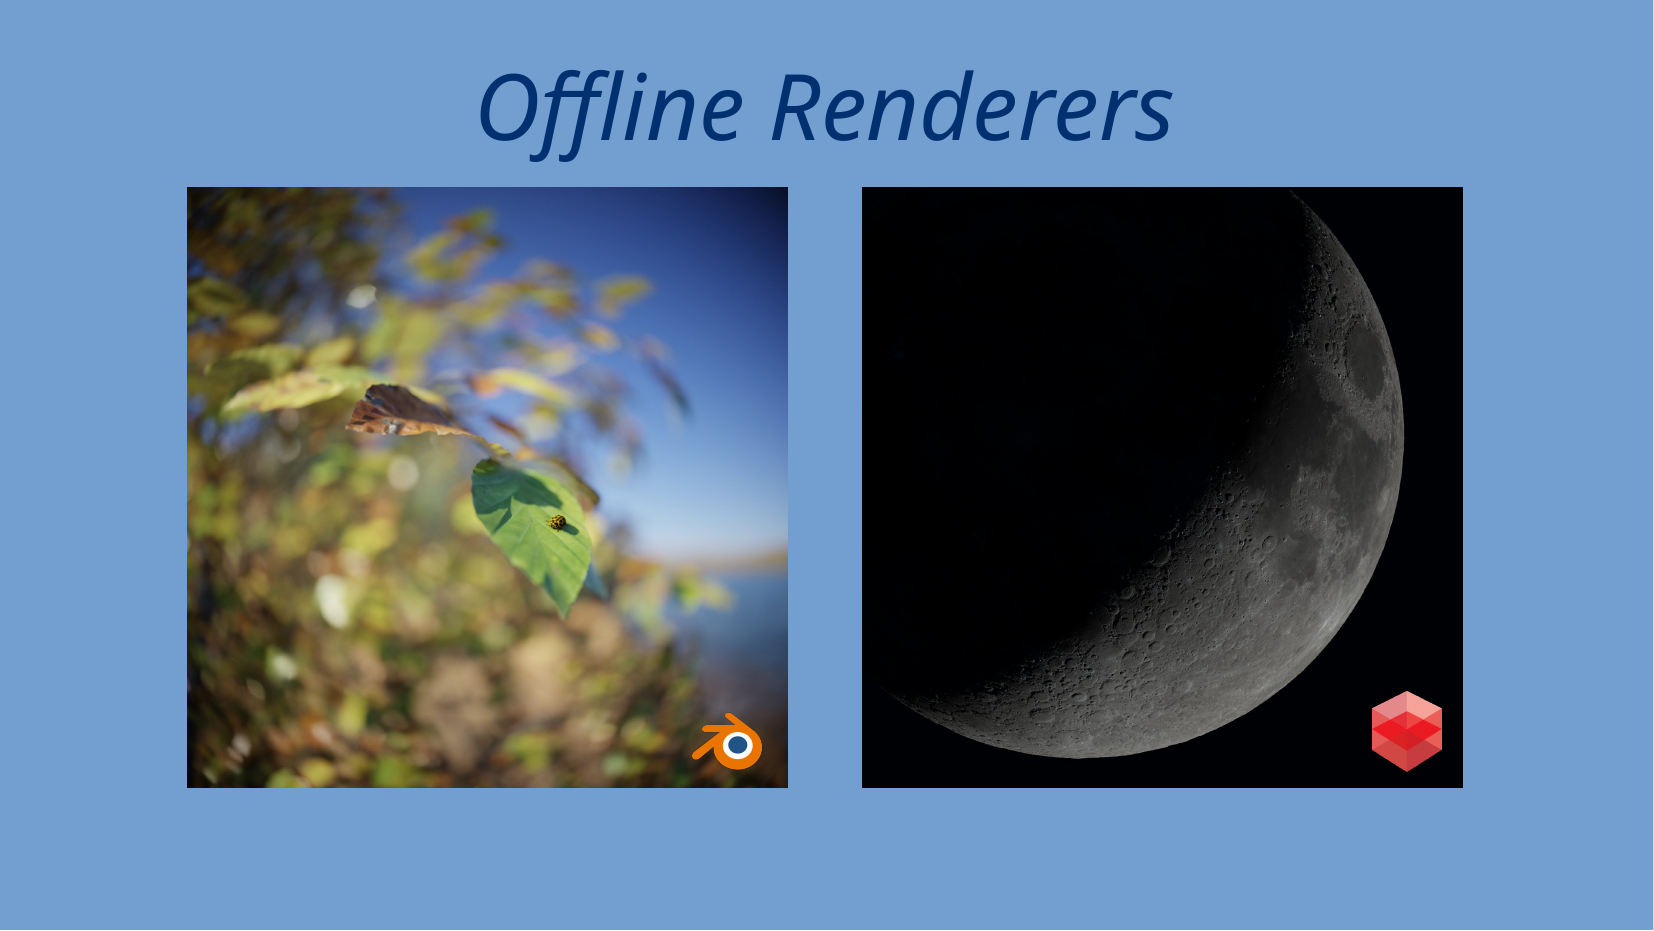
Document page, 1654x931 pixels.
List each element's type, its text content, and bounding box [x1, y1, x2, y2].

picture [862, 187, 1463, 788]
picture [187, 187, 788, 788]
title Offline Renderers [412, 37, 1238, 174]
